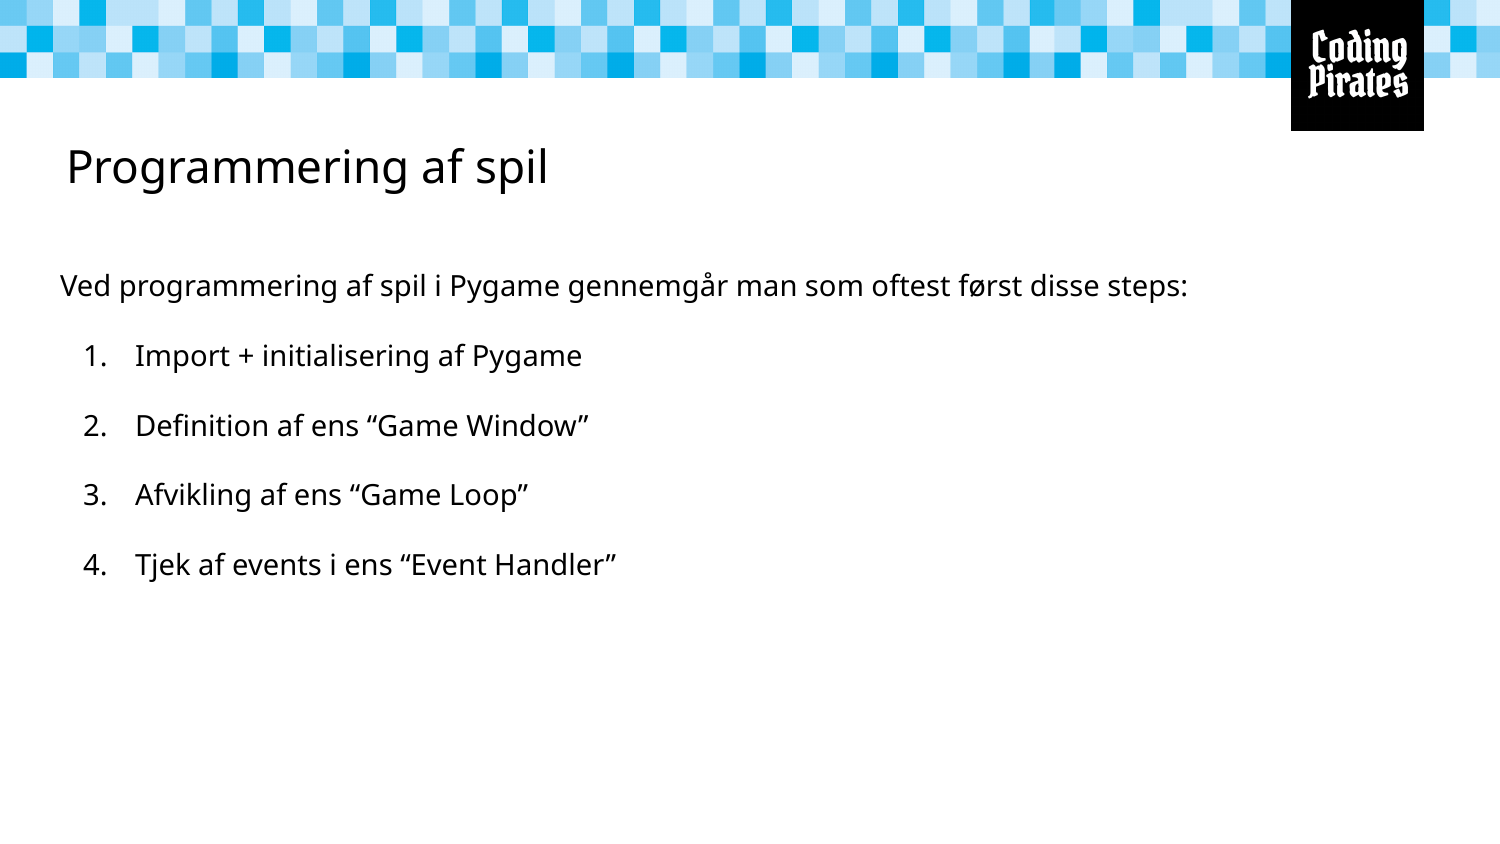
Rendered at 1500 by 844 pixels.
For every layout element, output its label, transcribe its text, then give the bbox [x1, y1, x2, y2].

list Ved programmering af spil i Pygame gennemgår man som oftest først disse steps: Import + initialisering af Pygame Definition af ens “Game Window” Afvikling af ens “Game Loop” Tjek af events i ens “Event Handler” [45, 216, 1443, 733]
picture [0, 0, 1056, 78]
title Programmering af spil [51, 123, 1223, 216]
picture [1291, 0, 1424, 131]
